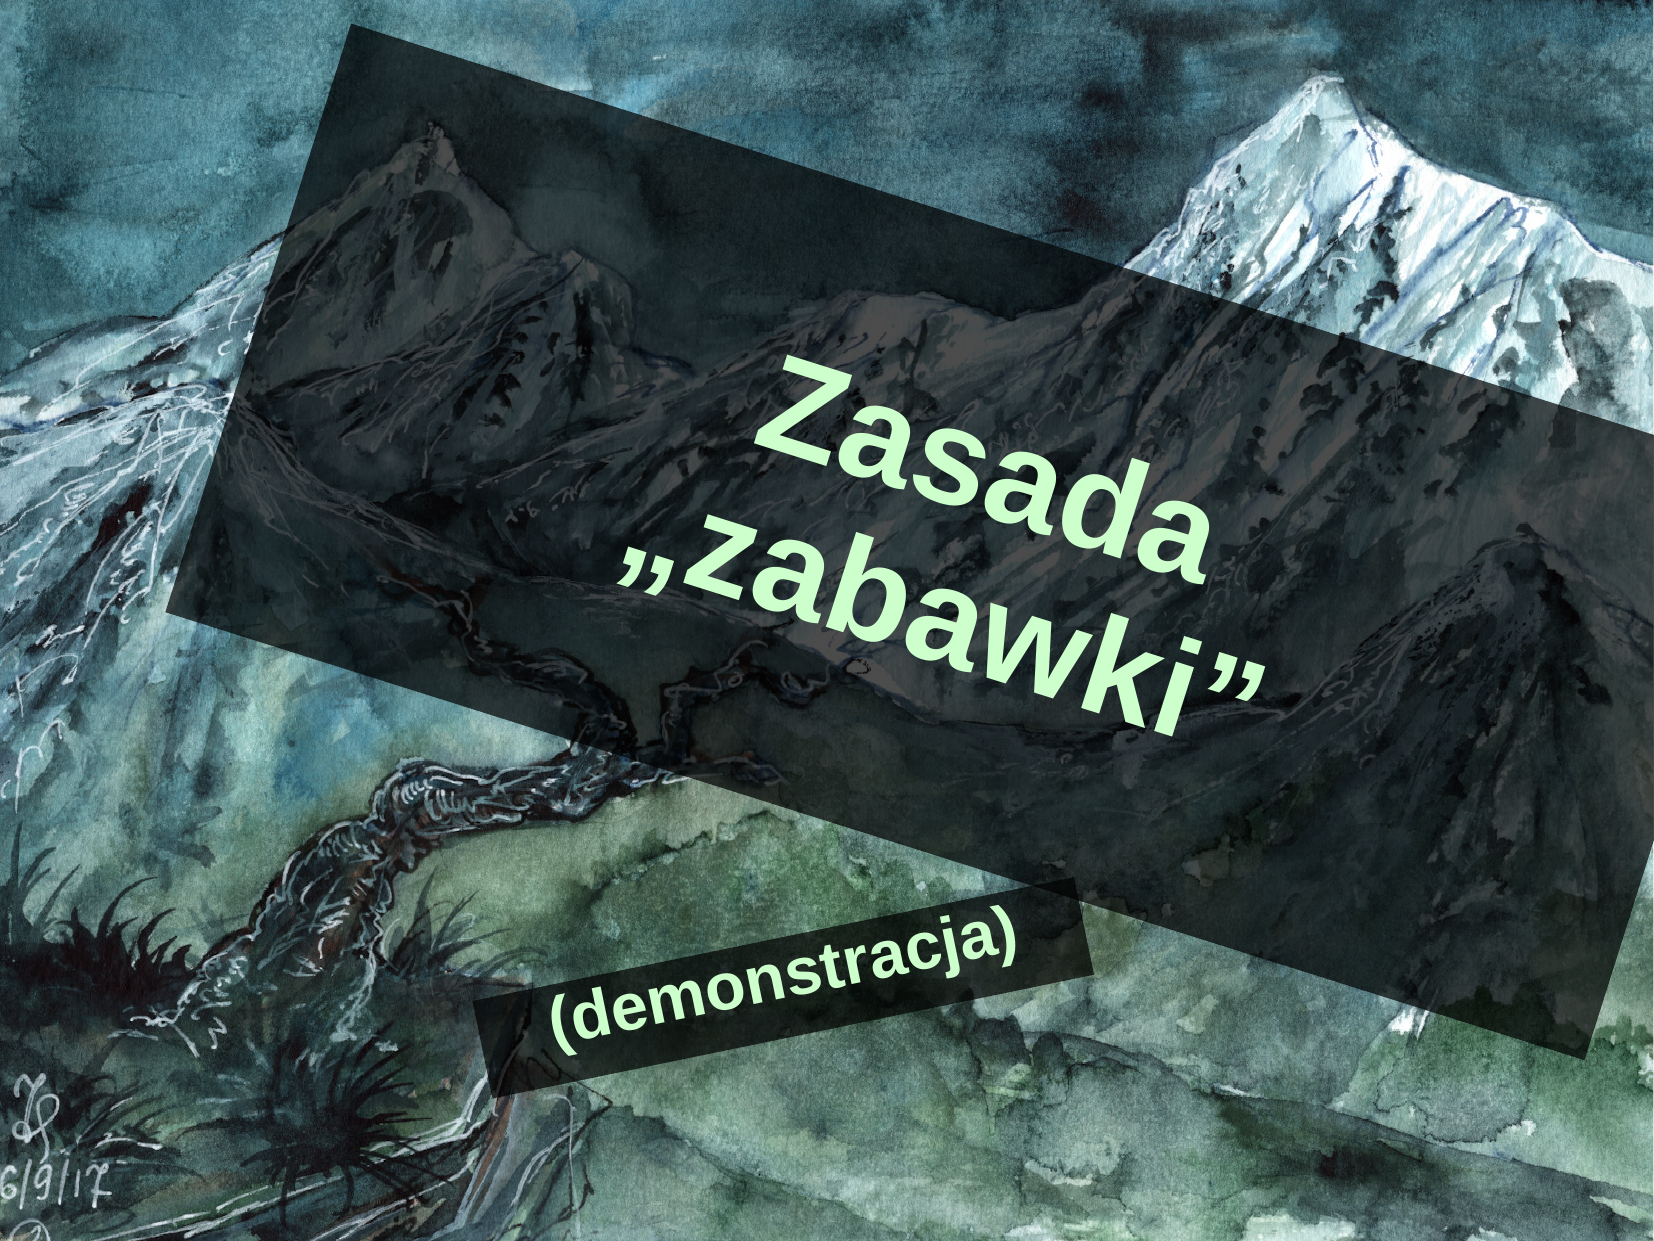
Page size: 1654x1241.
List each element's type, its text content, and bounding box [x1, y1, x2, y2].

title Zasada „zabawki” [165, 23, 1654, 1061]
list (demonstracja) [472, 877, 1094, 1099]
picture [0, 0, 1654, 1241]
